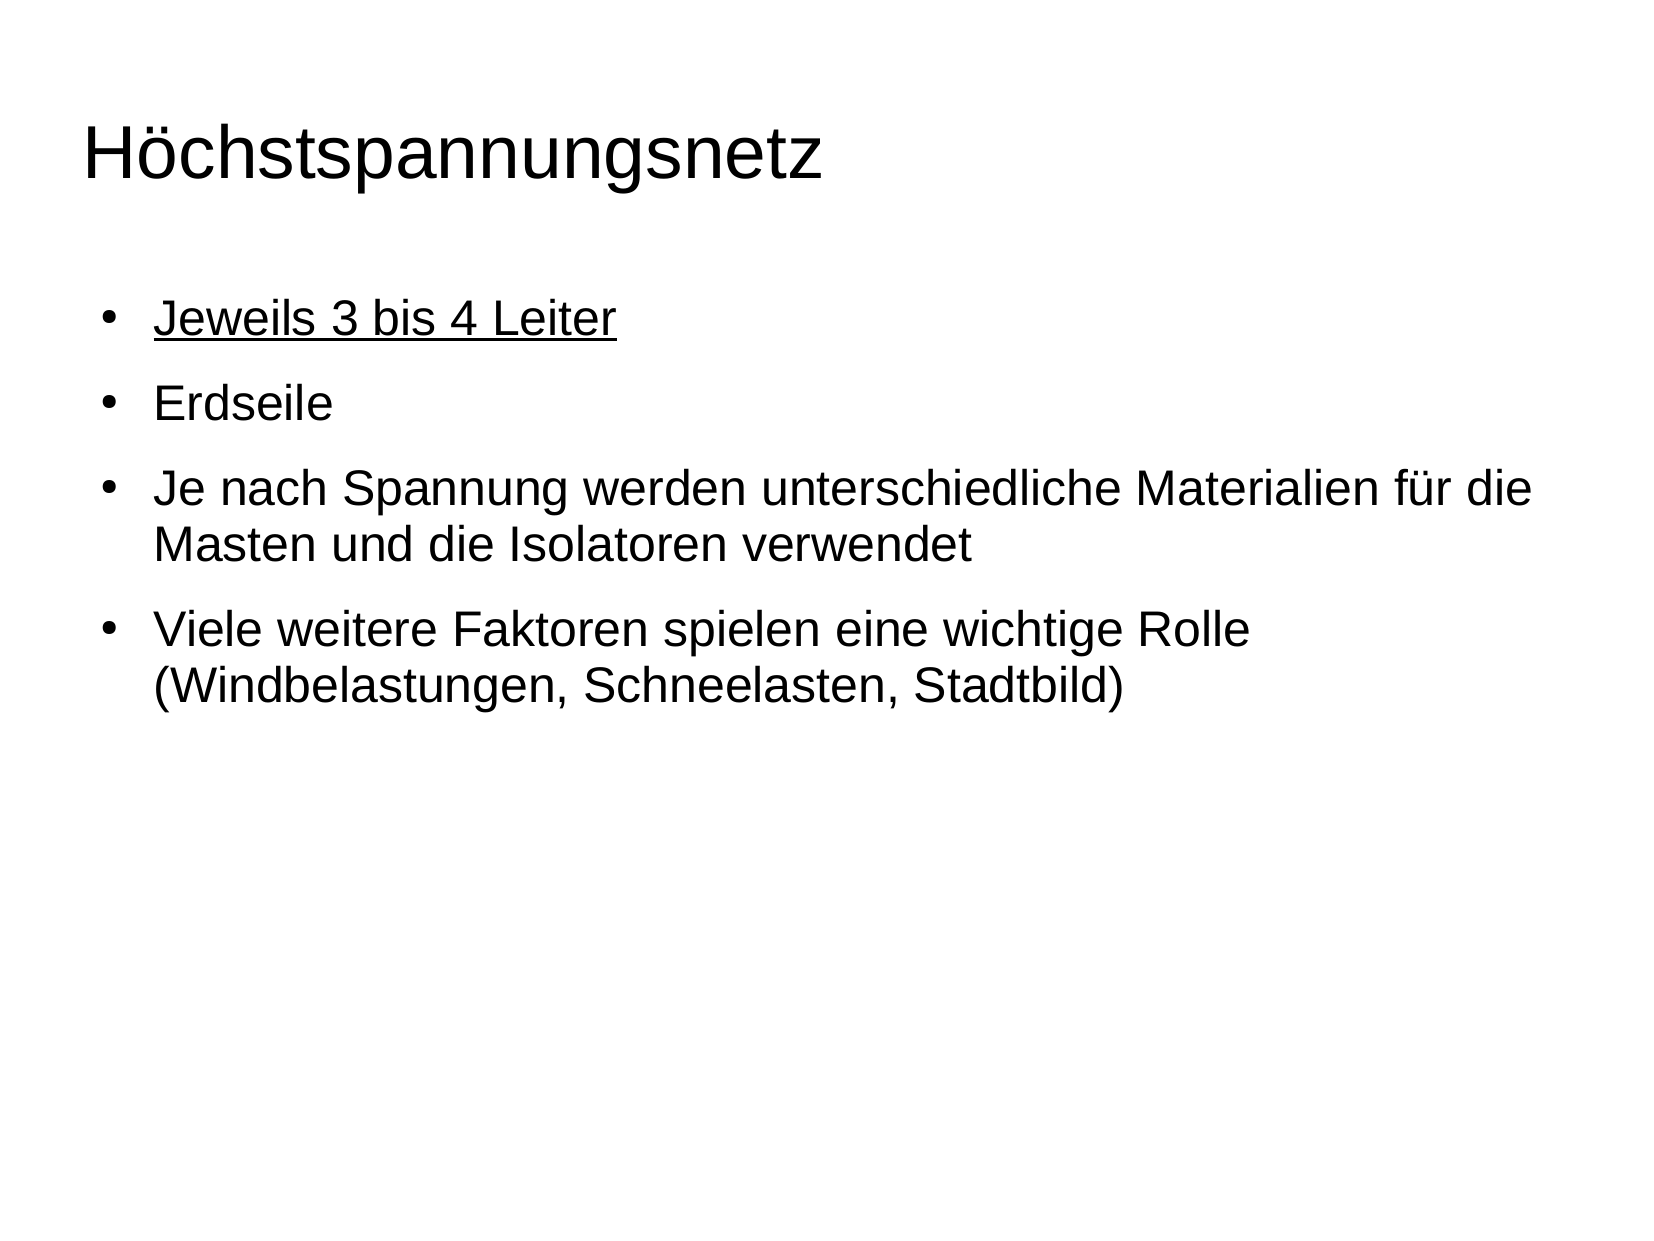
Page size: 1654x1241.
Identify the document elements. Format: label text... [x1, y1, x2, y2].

list Jeweils 3 bis 4 Leiter Erdseile Je nach Spannung werden unterschiedliche Materialien für die Masten und die Isolatoren verwendet Viele weitere Faktoren spielen eine wichtige Rolle (Windbelastungen, Schneelasten, Stadtbild) [82, 290, 1571, 1109]
title Höchstspannungsnetz [82, 49, 1571, 257]
